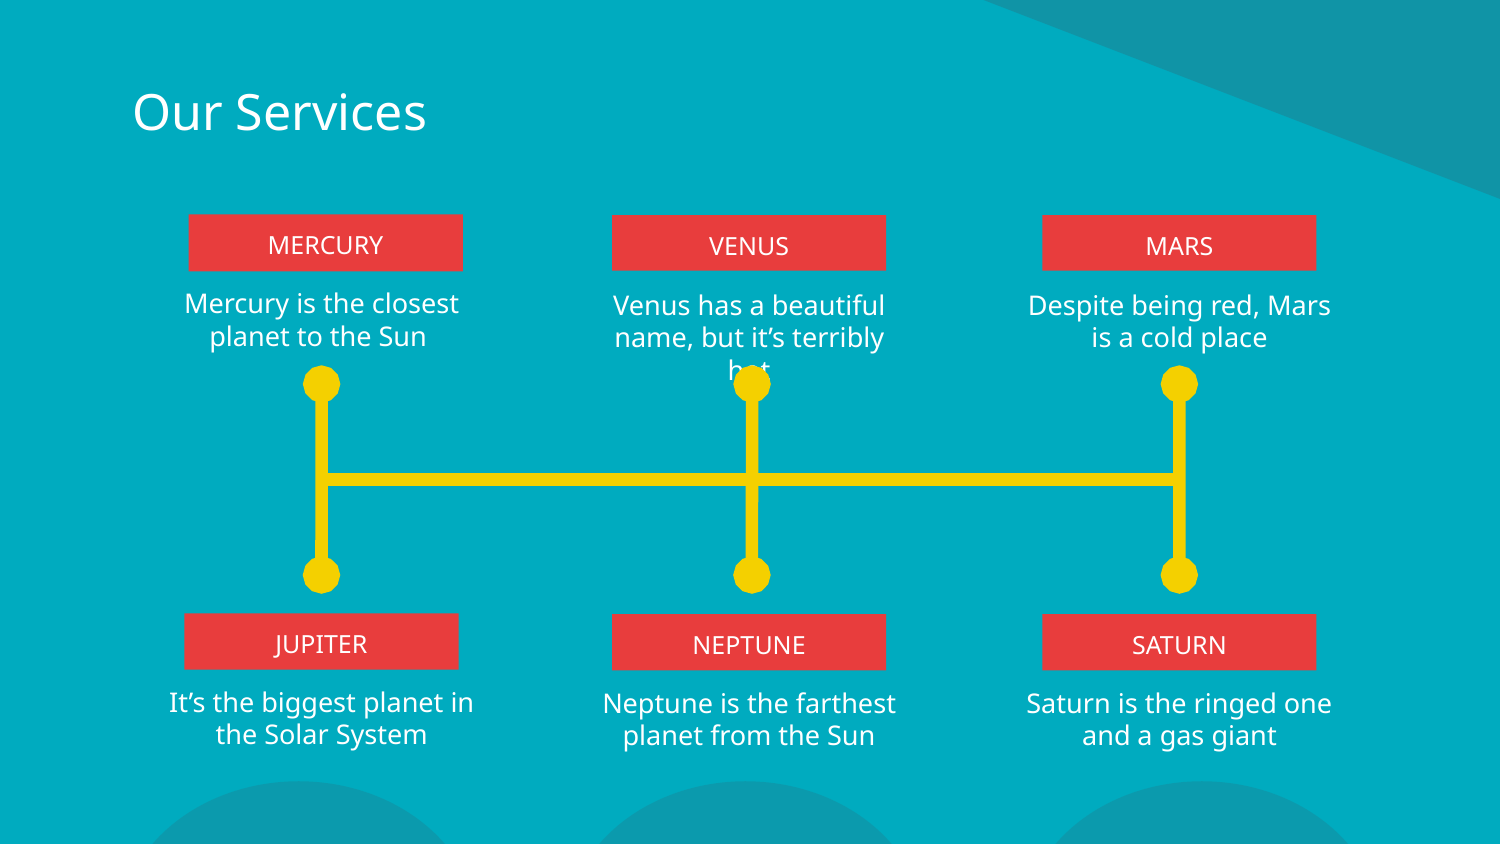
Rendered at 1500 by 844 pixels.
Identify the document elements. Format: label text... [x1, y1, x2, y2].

subtitle Despite being red, Mars is a cold place [1007, 272, 1352, 384]
subtitle Neptune is the farthest planet from the Sun [577, 671, 921, 784]
subtitle NEPTUNE [612, 614, 887, 671]
subtitle Venus has a beautiful name, but it’s terribly hot [577, 272, 921, 384]
subtitle Saturn is the ringed one and a gas giant [1007, 671, 1352, 784]
subtitle MERCURY [188, 214, 463, 271]
title Our Services [116, 63, 1383, 158]
subtitle Mercury is the closest planet to the Sun [149, 271, 494, 383]
subtitle SATURN [1042, 614, 1317, 671]
subtitle It’s the biggest planet in the Solar System [149, 670, 494, 784]
subtitle JUPITER [184, 613, 459, 670]
subtitle VENUS [612, 215, 887, 271]
subtitle MARS [1042, 215, 1317, 271]
